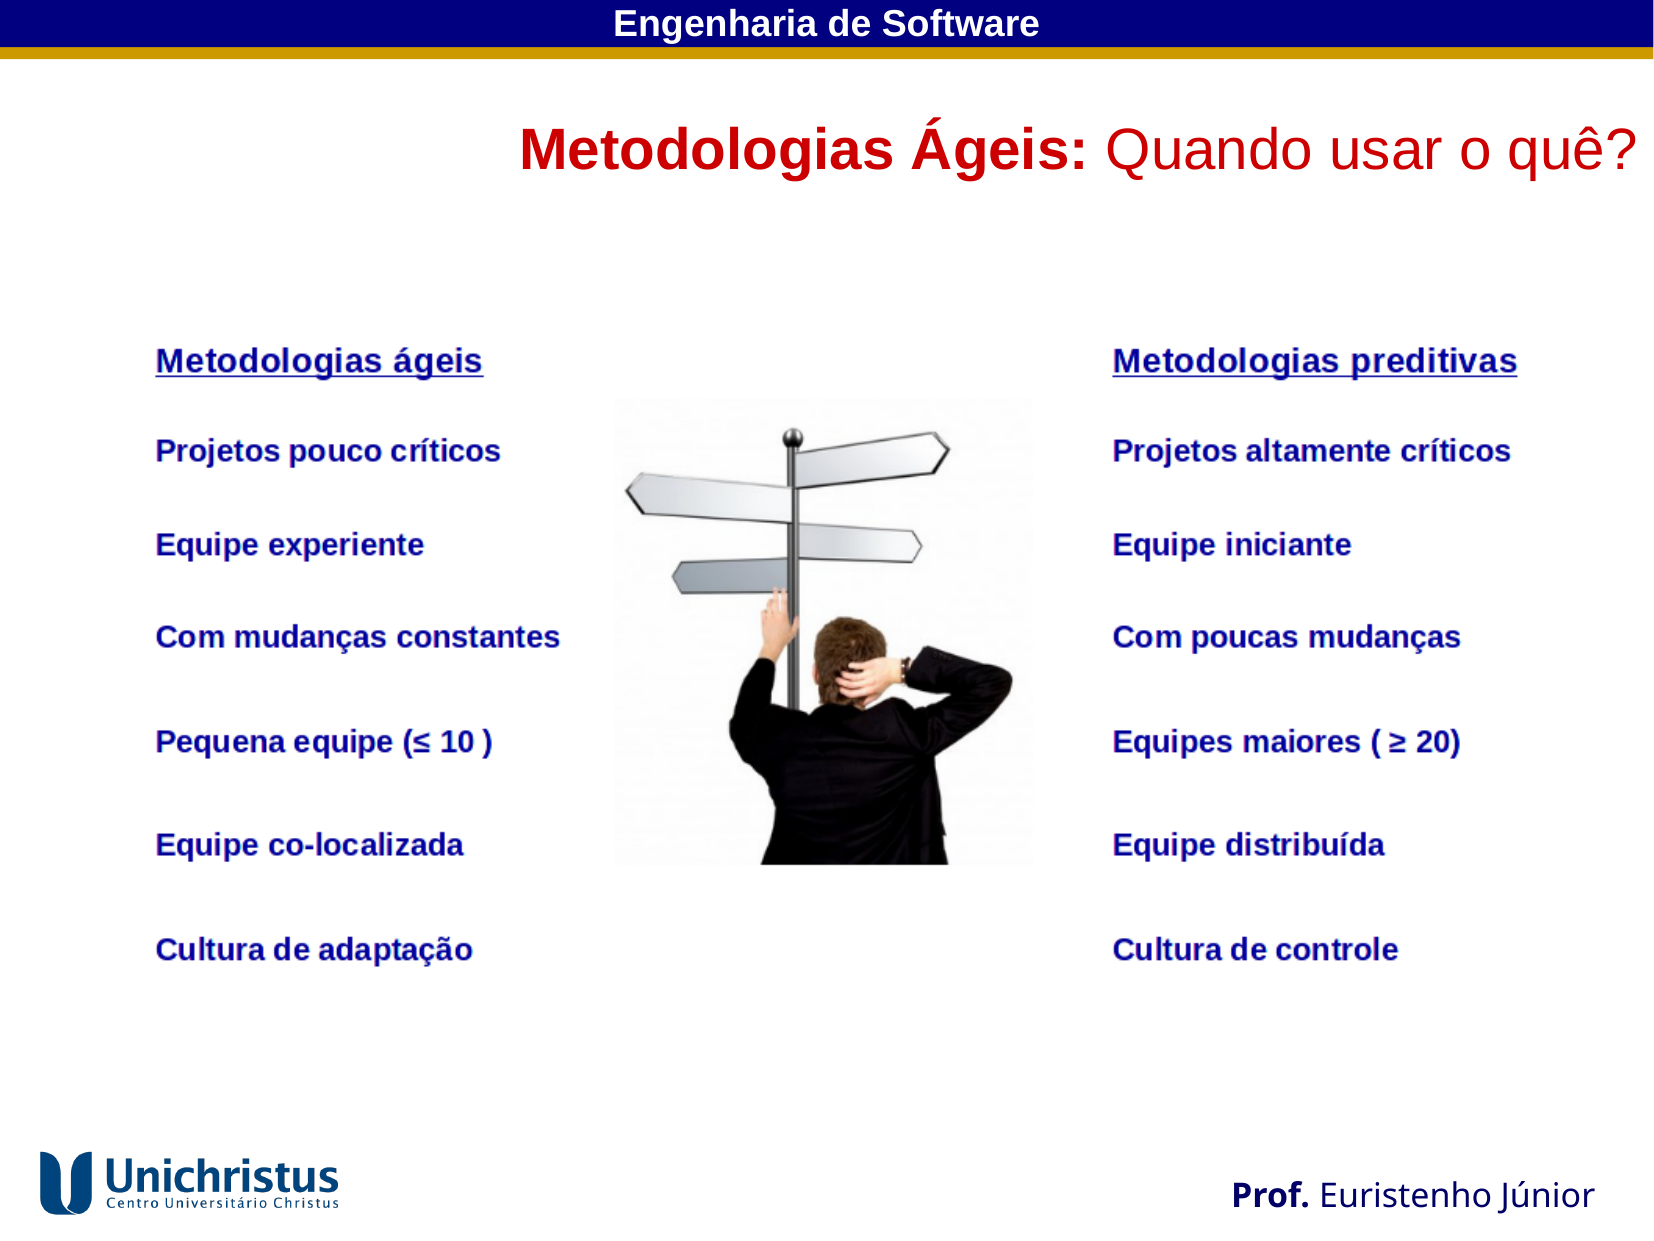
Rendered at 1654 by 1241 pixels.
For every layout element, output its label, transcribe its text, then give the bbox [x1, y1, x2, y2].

picture [35, 1148, 343, 1217]
picture [140, 307, 1549, 1009]
text_box Prof. Euristenho Júnior [1216, 1163, 1654, 1224]
text_box [0, 48, 1654, 60]
text_box Metodologias Ágeis: Quando usar o quê? [504, 109, 1654, 189]
text_box Engenharia de Software [0, 0, 1654, 48]
